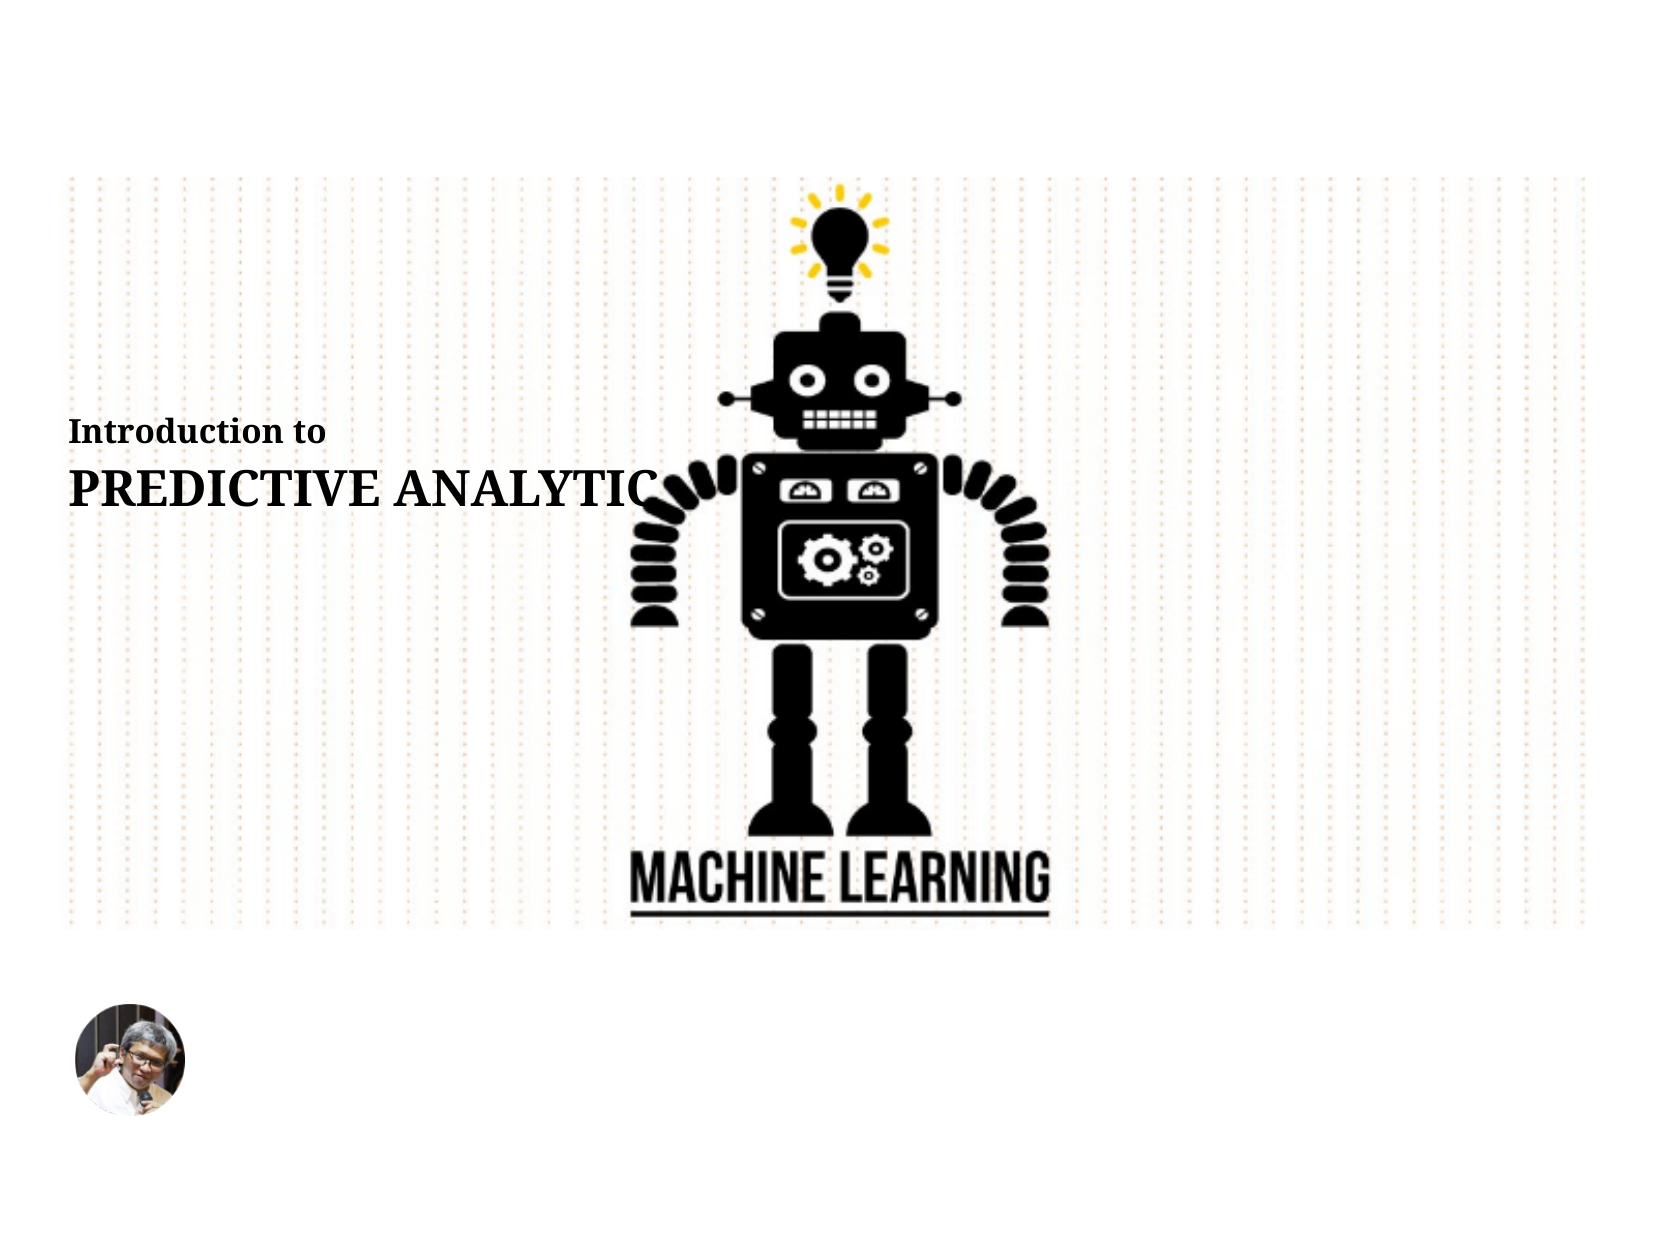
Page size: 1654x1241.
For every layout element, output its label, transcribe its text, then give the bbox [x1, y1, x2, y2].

picture [75, 1004, 185, 1116]
picture [60, 177, 1606, 931]
text_box Introduction to PREDICTIVE ANALYTIC [53, 400, 754, 556]
